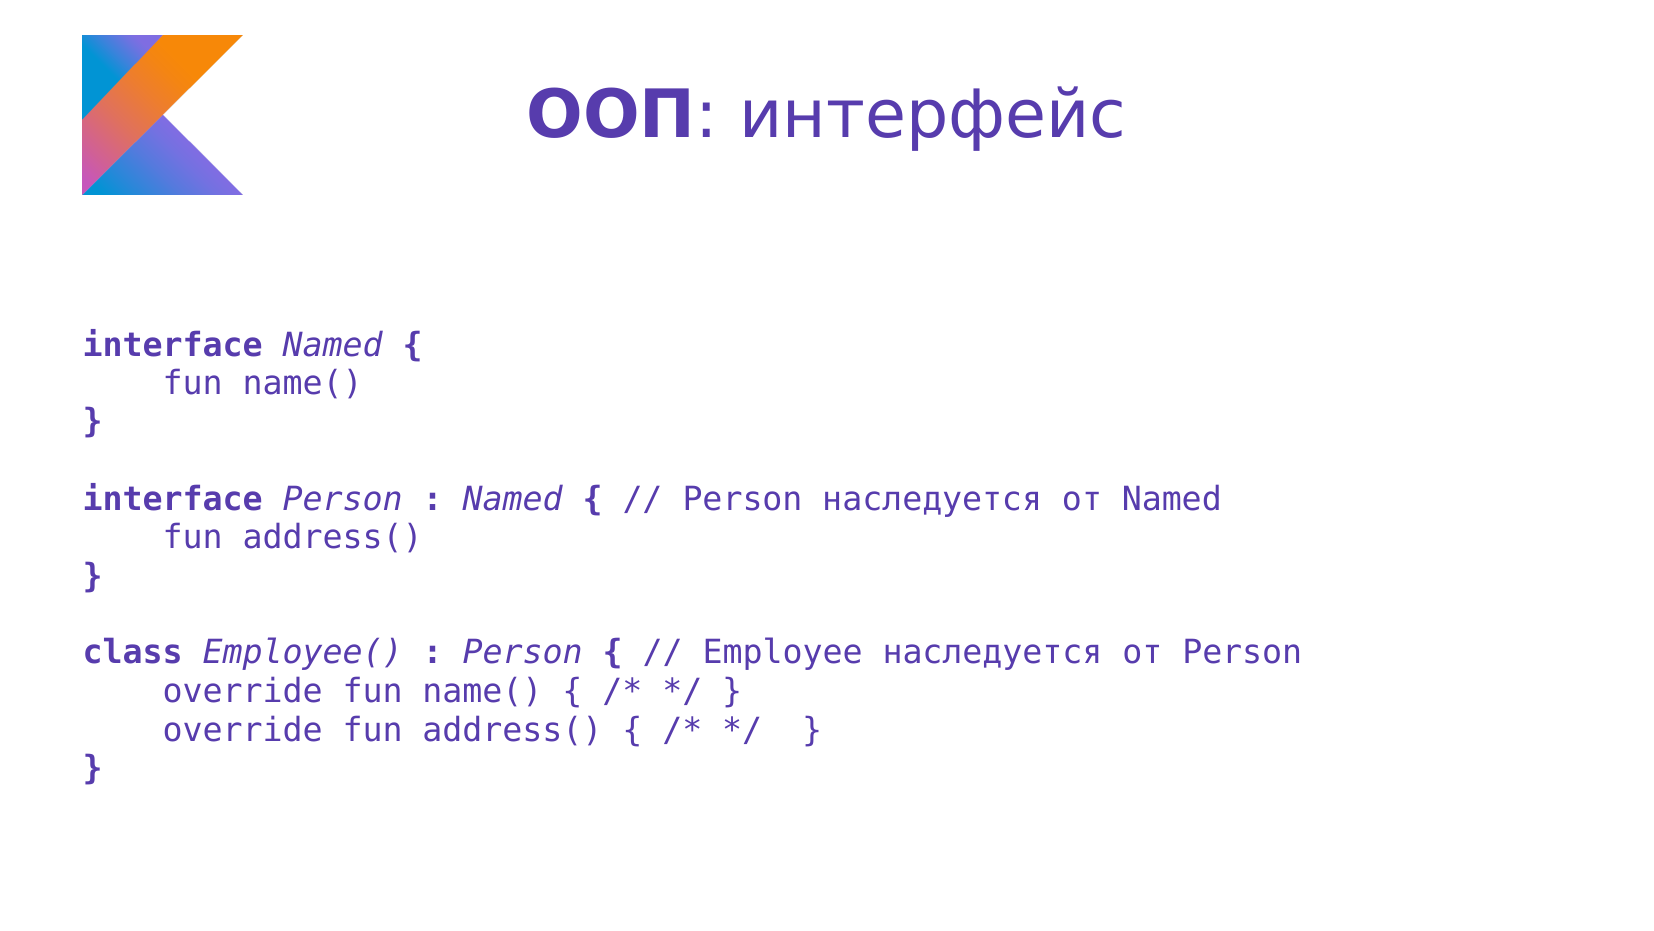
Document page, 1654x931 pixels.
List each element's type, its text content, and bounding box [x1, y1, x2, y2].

subtitle interface Named { fun name() } interface Person : Named { // Person наследуется от Named fun address() } class Employee() : Person { // Employee наследуется от Person override fun name() { /* */ } override fun address() { /* */ } } [82, 248, 1571, 788]
title ООП: интерфейс [243, 37, 1571, 193]
picture [82, 35, 243, 195]
